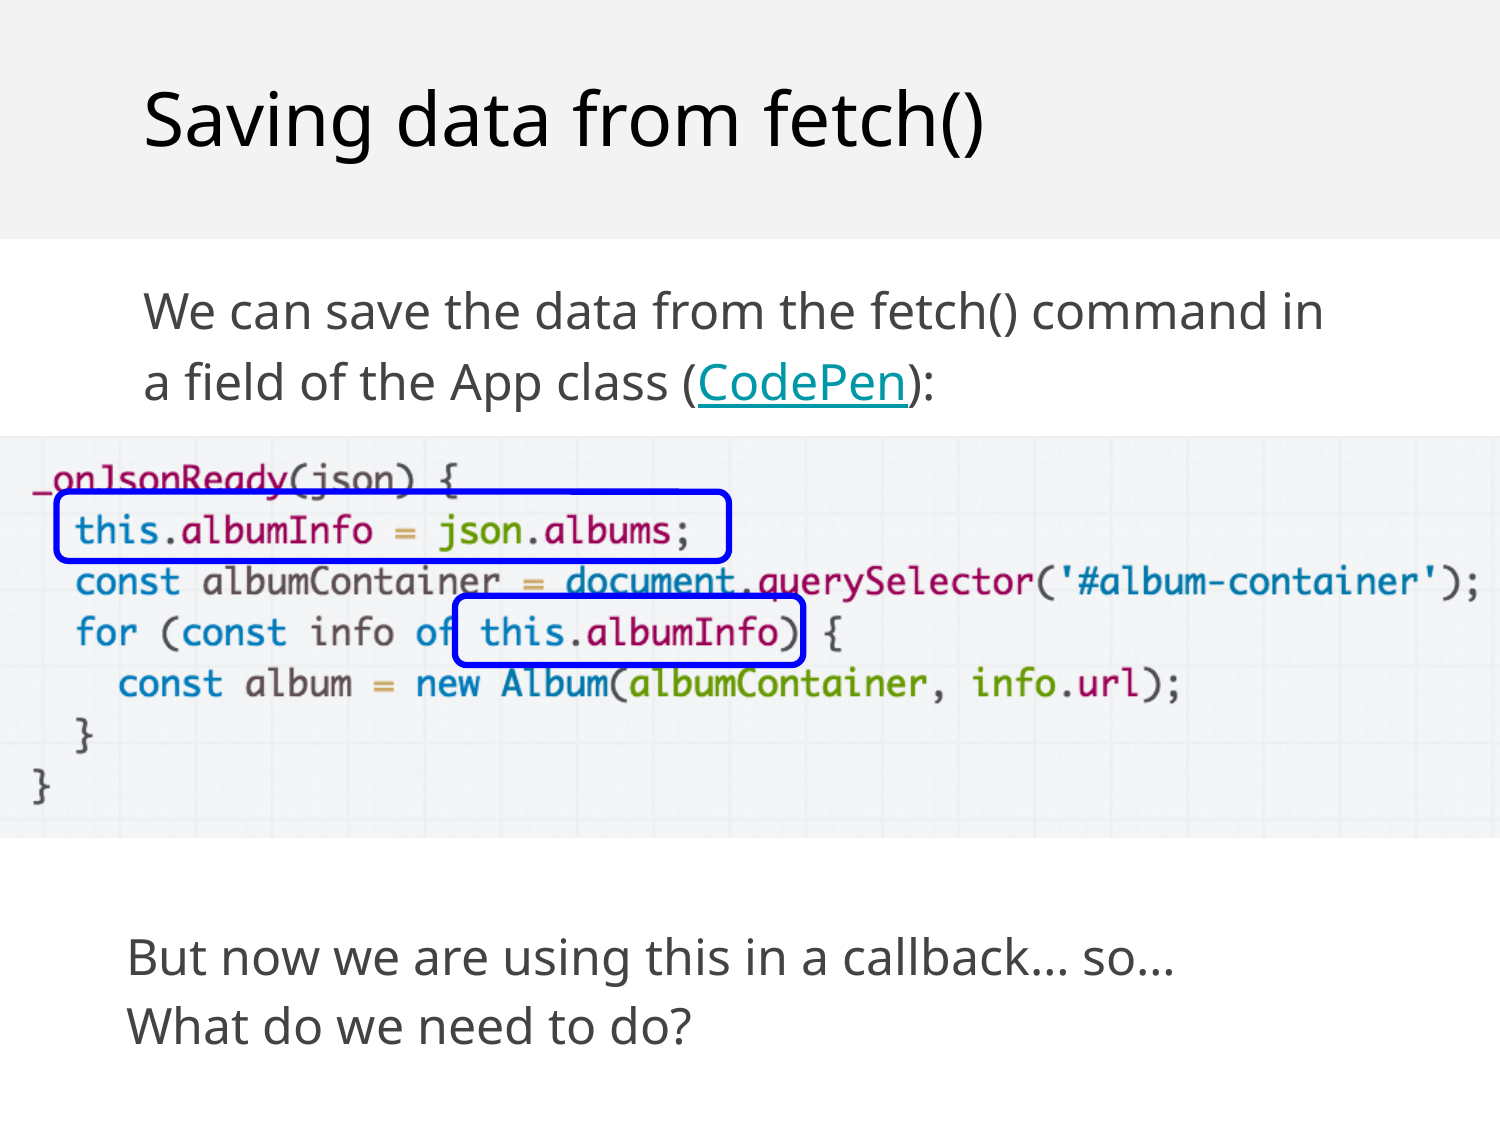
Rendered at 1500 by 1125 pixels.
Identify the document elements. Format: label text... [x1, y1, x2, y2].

list But now we are using this in a callback… so… What do we need to do? [111, 901, 1355, 1064]
title Saving data from fetch() [128, 56, 1372, 183]
picture [0, 436, 1500, 838]
list We can save the data from the fetch() command in a field of the App class (CodePen): [128, 255, 1372, 418]
